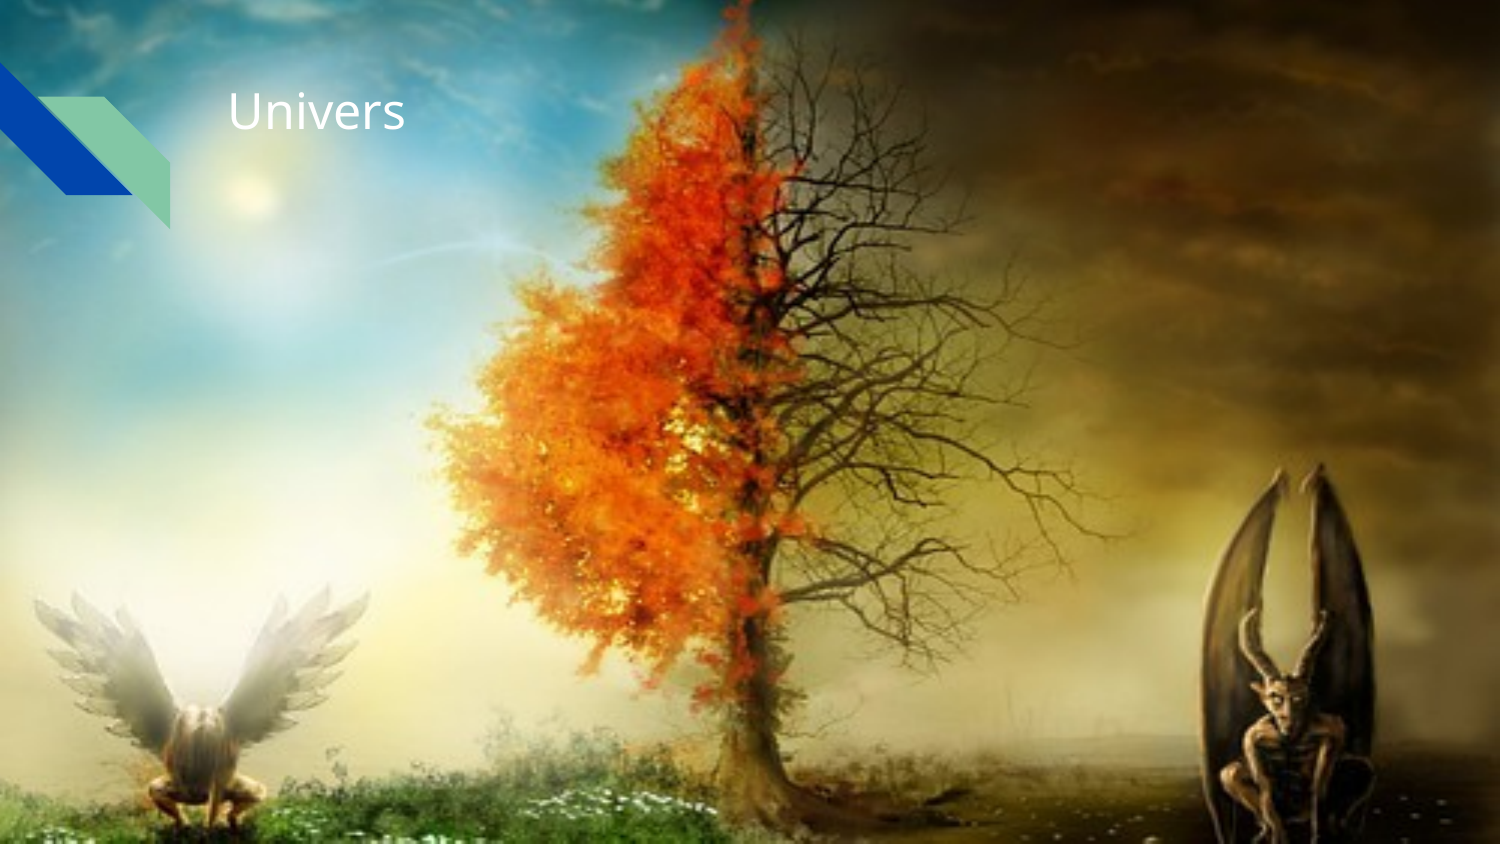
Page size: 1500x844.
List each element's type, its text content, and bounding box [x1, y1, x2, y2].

title Univers [212, 64, 1368, 215]
picture [0, 0, 1500, 844]
